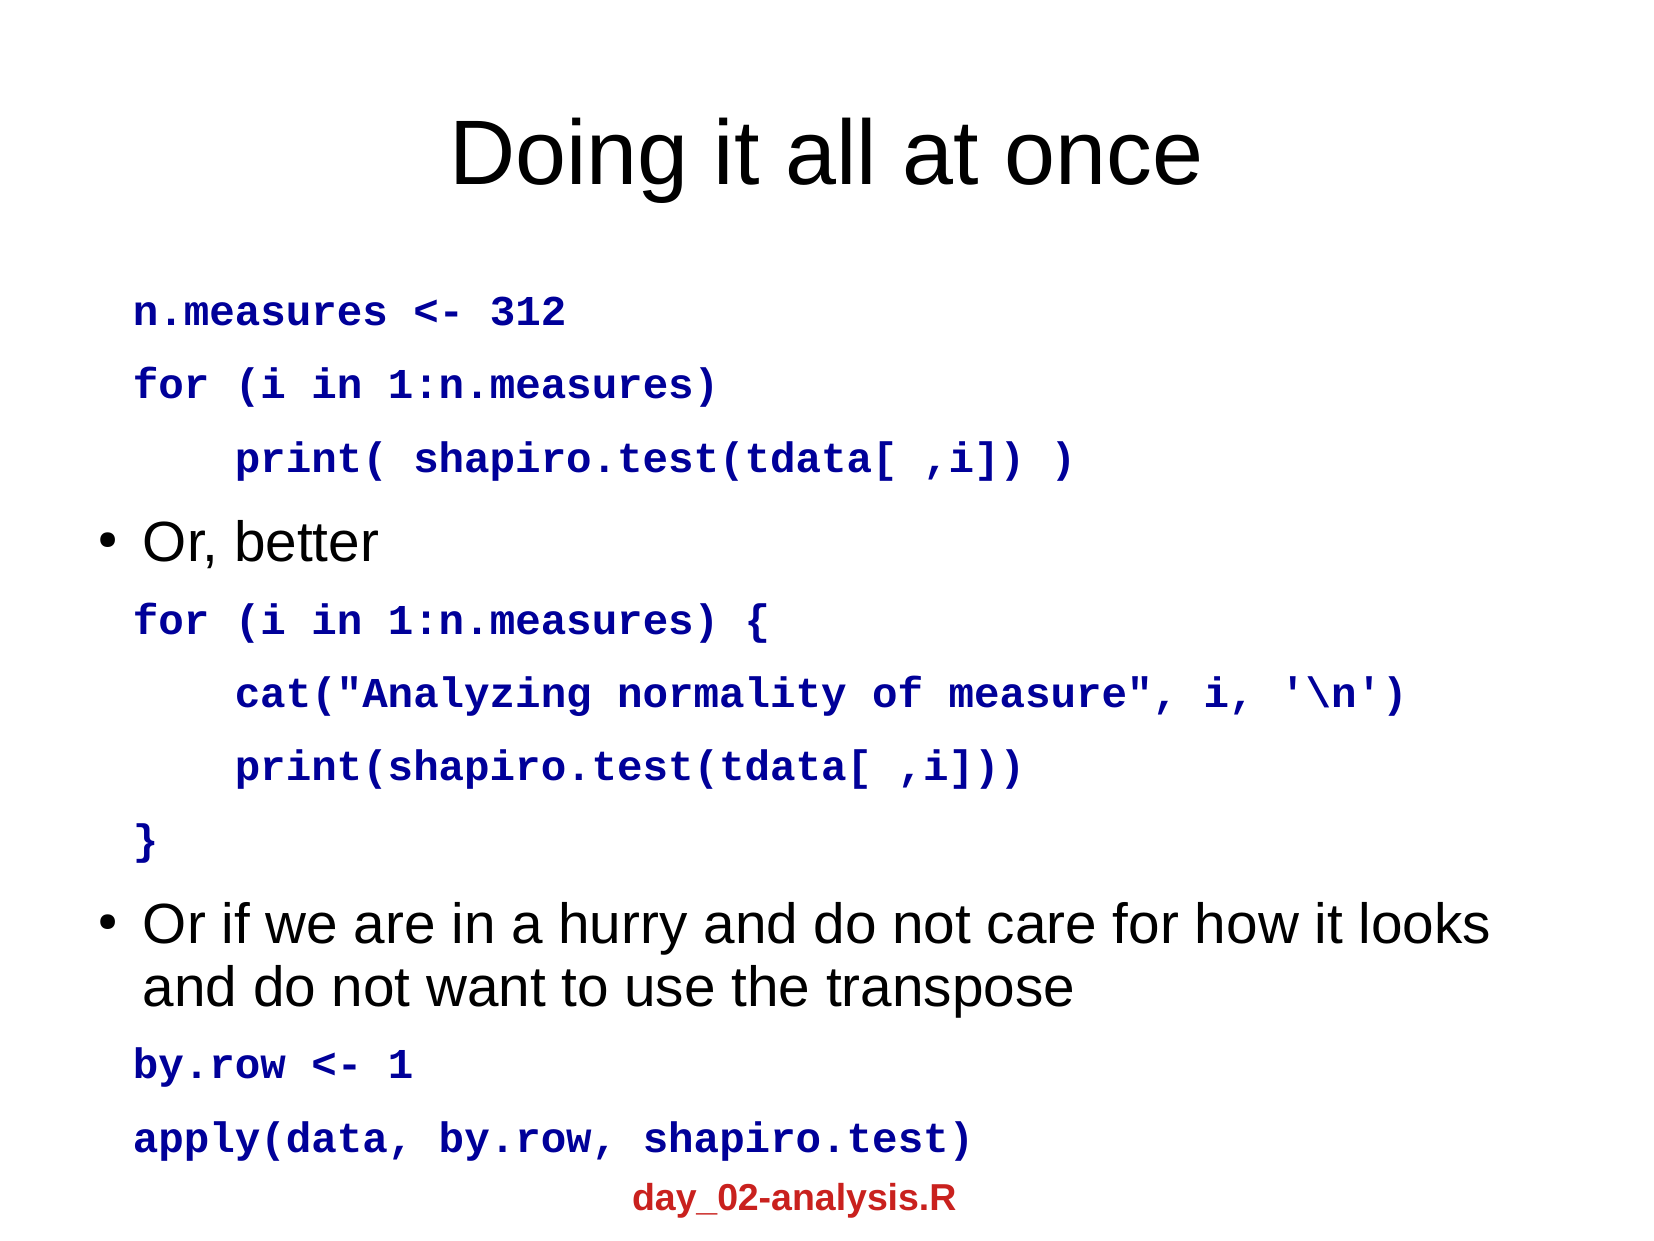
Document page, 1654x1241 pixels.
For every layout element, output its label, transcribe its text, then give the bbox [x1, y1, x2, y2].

text_box day_02-analysis.R [402, 1169, 1187, 1227]
title Doing it all at once [82, 49, 1571, 257]
list n.measures <- 312 for (i in 1:n.measures) print( shapiro.test(tdata[ ,i]) ) Or, better for (i in 1:n.measures) { cat("Analyzing normality of measure", i, '\n') print(shapiro.test(tdata[ ,i])) } Or if we are in a hurry and do not care for how it looks and do not want to use the transpose by.row <- 1 apply(data, by.row, shapiro.test) [82, 290, 1571, 1170]
